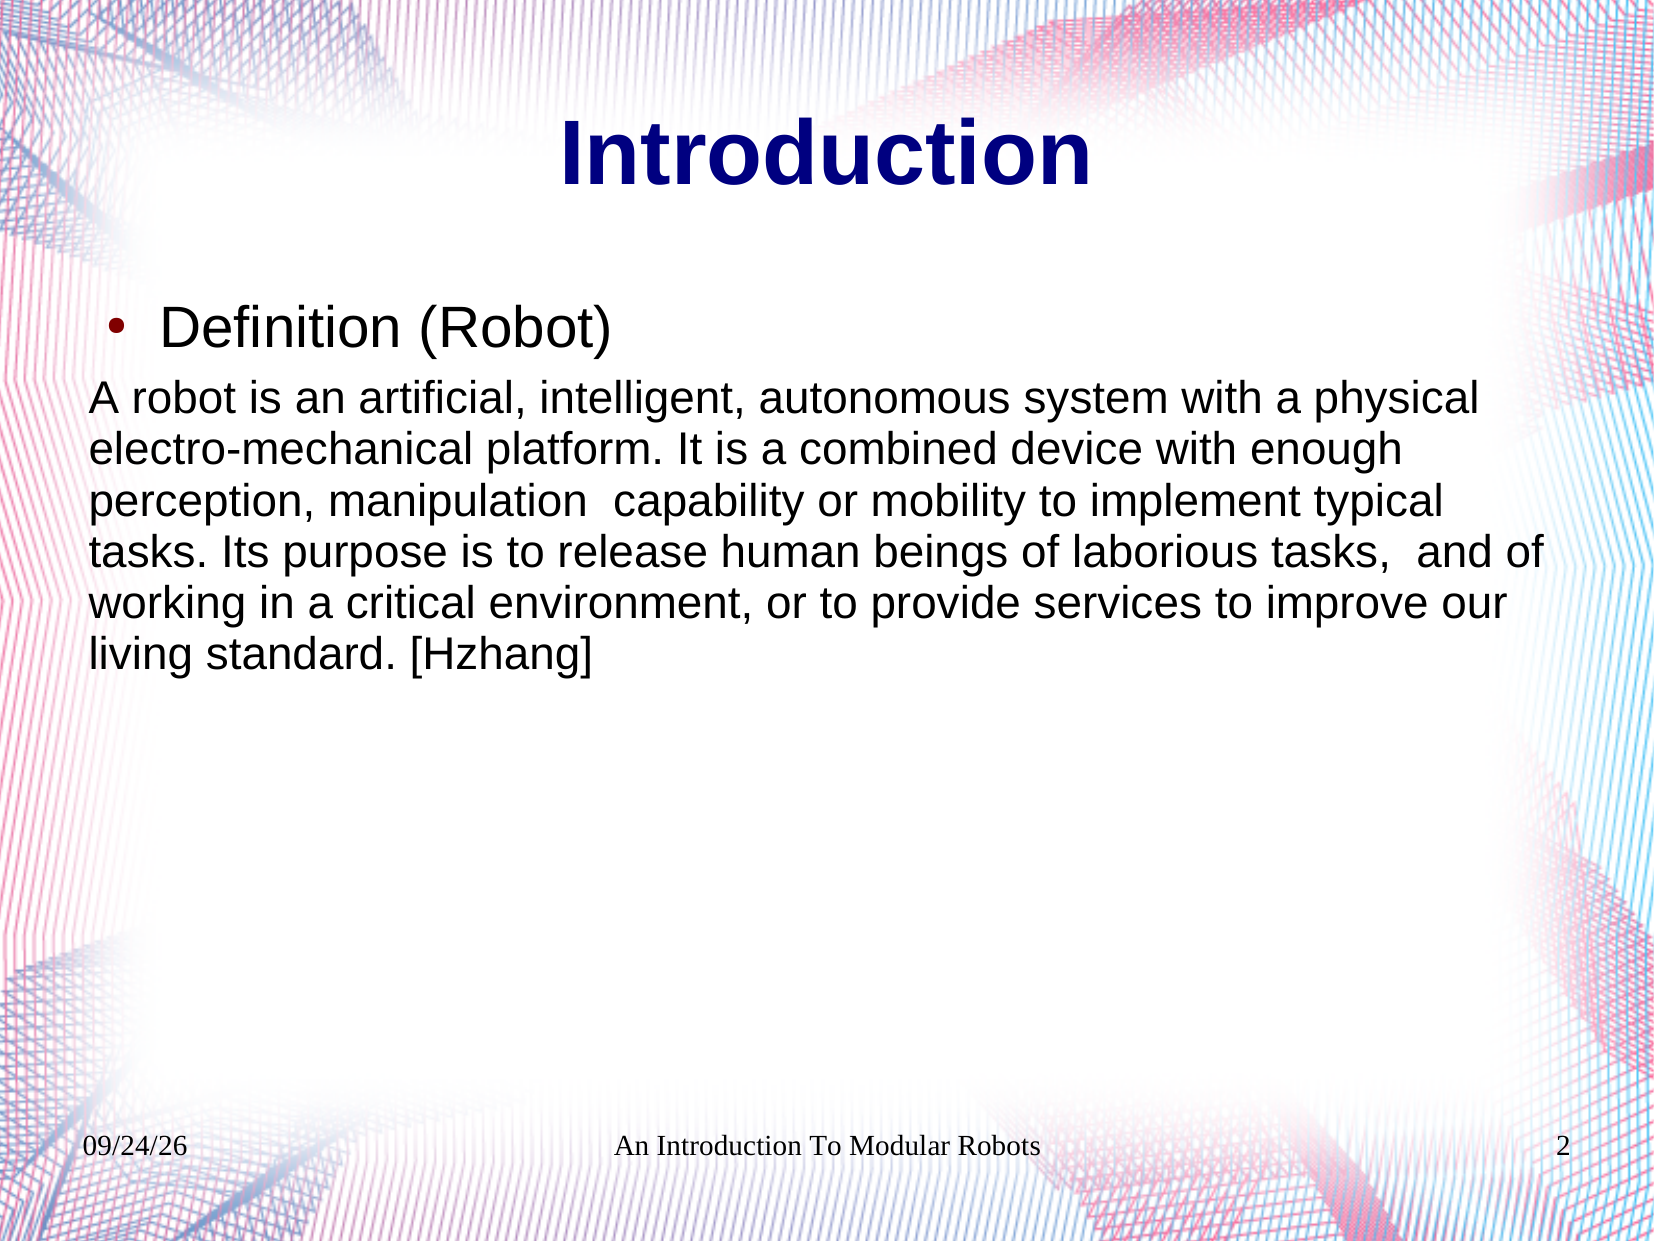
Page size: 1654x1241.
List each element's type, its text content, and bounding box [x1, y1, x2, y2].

title Introduction [82, 49, 1571, 257]
picture [0, 0, 1654, 1241]
list Definition (Robot) A robot is an artificial, intelligent, autonomous system with a physical electro-mechanical platform. It is a combined device with enough perception, manipulation capability or mobility to implement typical tasks. Its purpose is to release human beings of laborious tasks, and of working in a critical environment, or to provide services to improve our living standard. [Hzhang] [88, 295, 1577, 1114]
